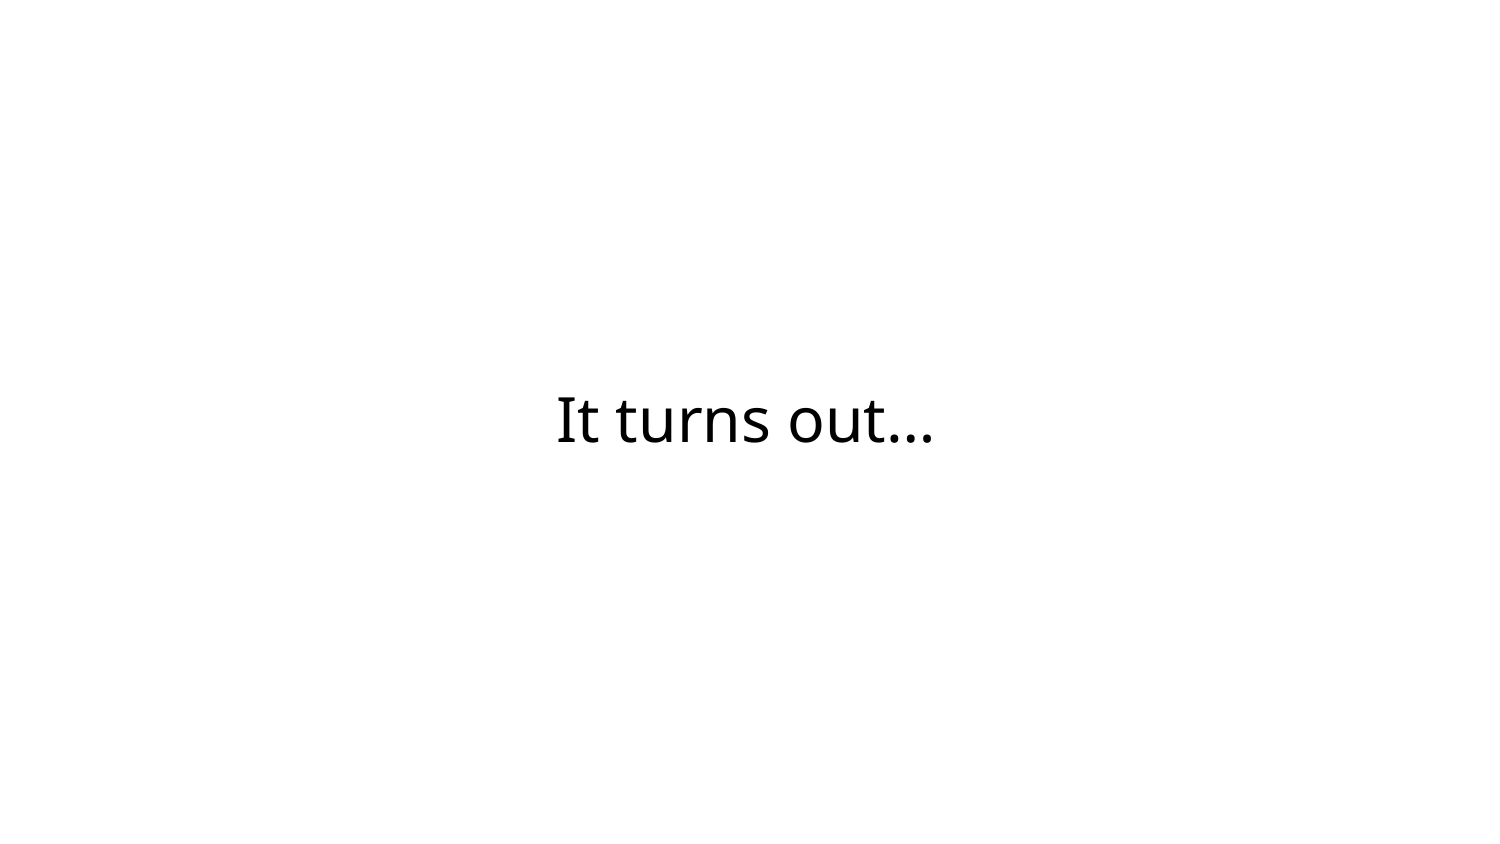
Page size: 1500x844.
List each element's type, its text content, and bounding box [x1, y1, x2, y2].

text_box It turns out… [65, 72, 1427, 761]
